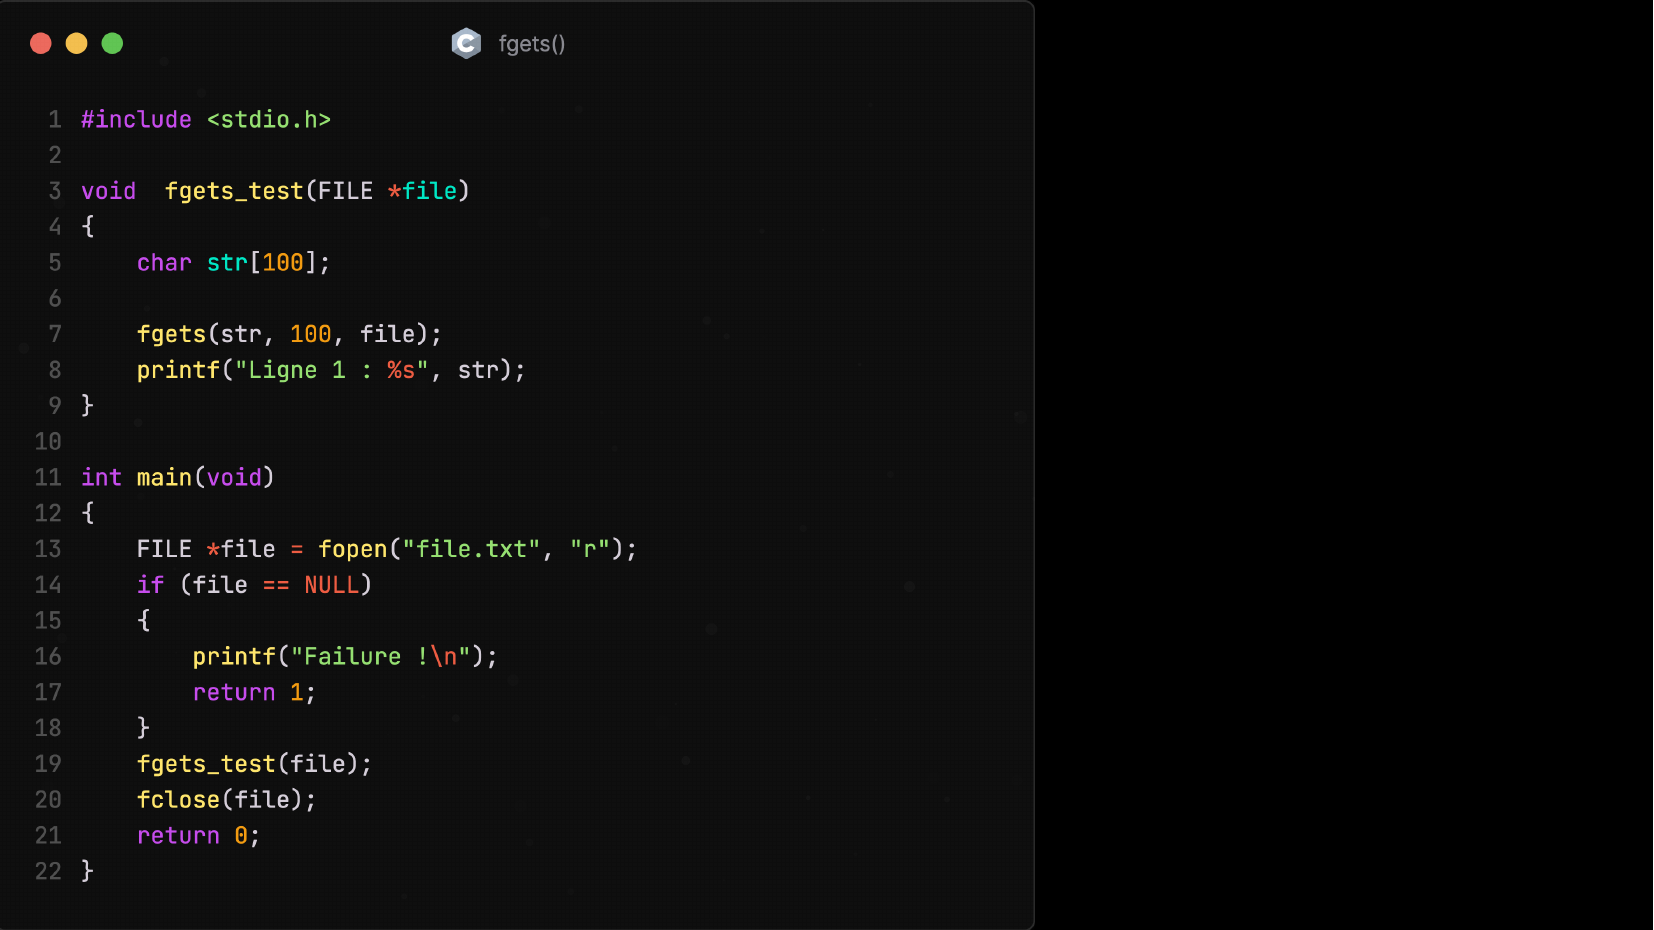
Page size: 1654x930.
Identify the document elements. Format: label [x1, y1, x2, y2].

picture [0, 0, 1035, 930]
